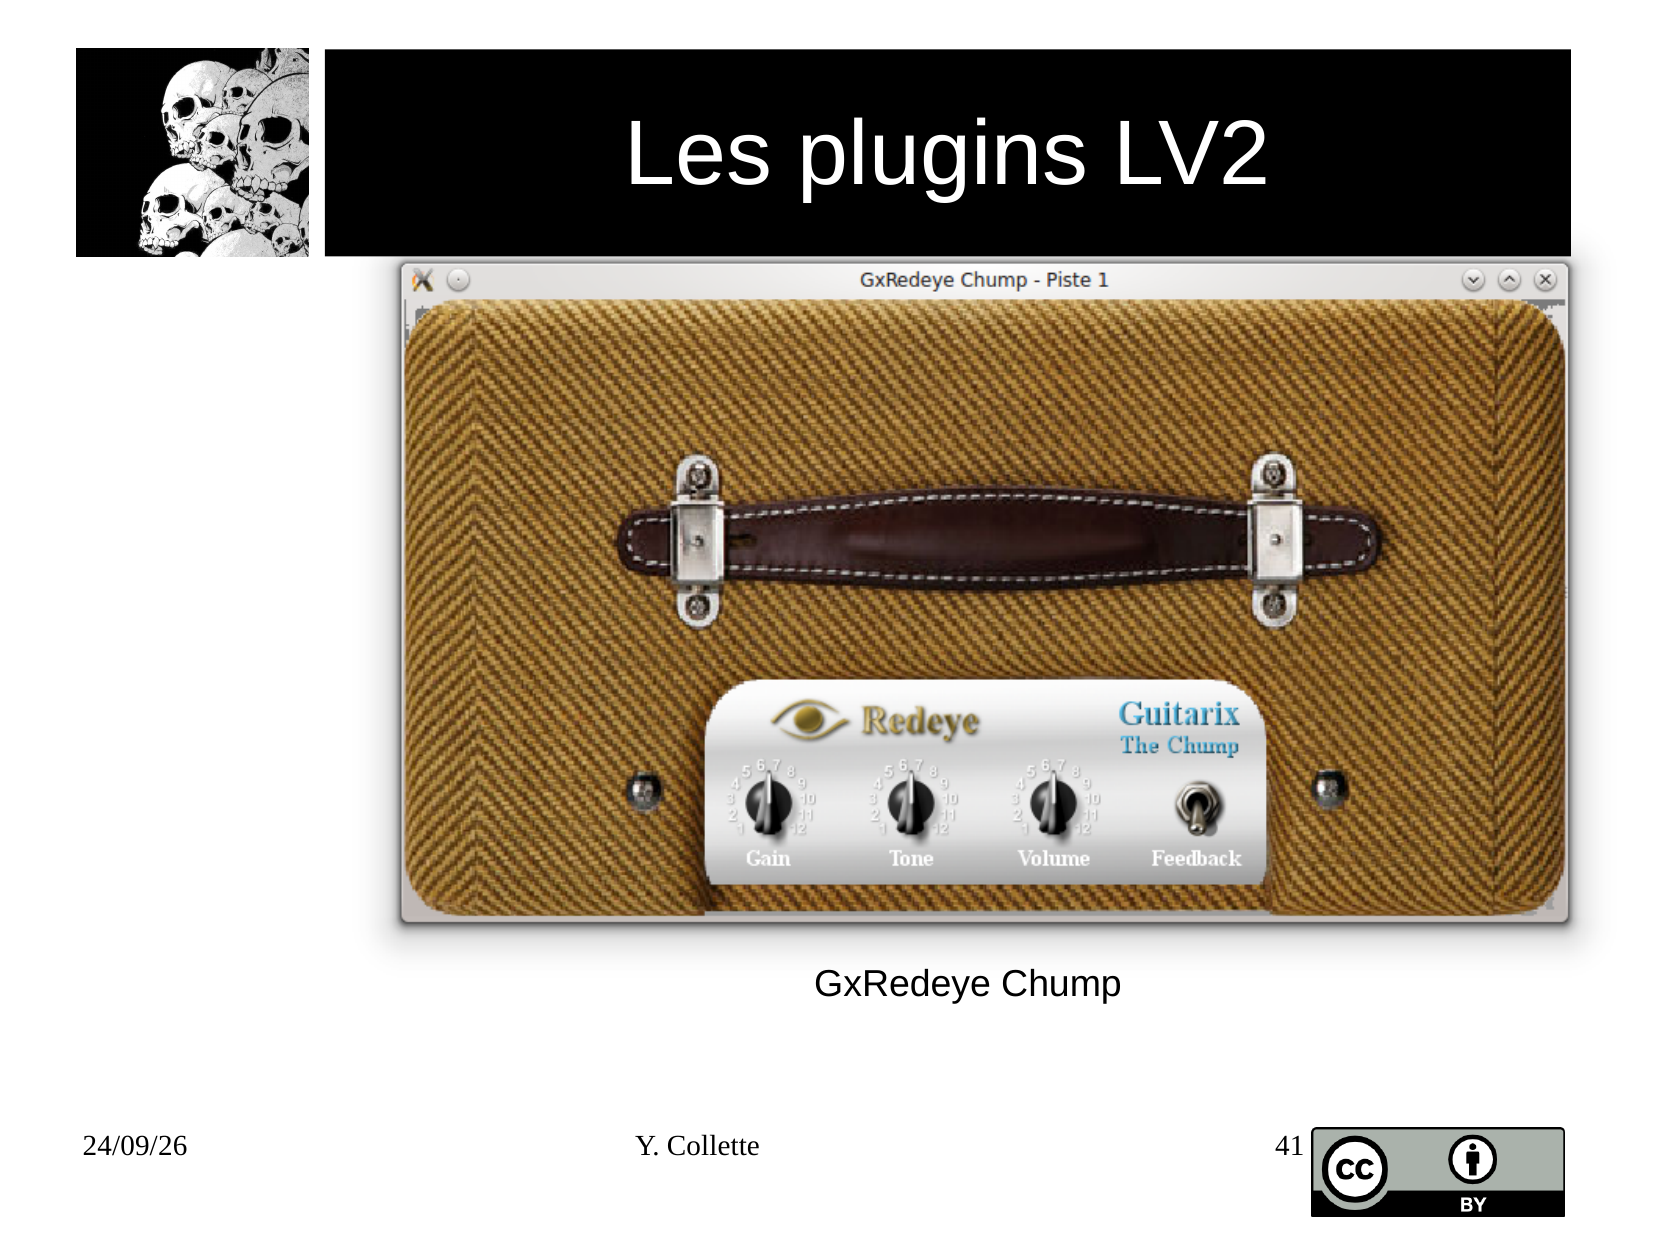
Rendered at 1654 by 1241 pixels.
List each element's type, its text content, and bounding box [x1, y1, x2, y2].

picture [1311, 1127, 1565, 1217]
picture [76, 48, 309, 257]
title Les plugins LV2 [324, 49, 1571, 257]
picture [339, 201, 1631, 985]
text_box GxRedeye Chump [799, 985, 1152, 1025]
